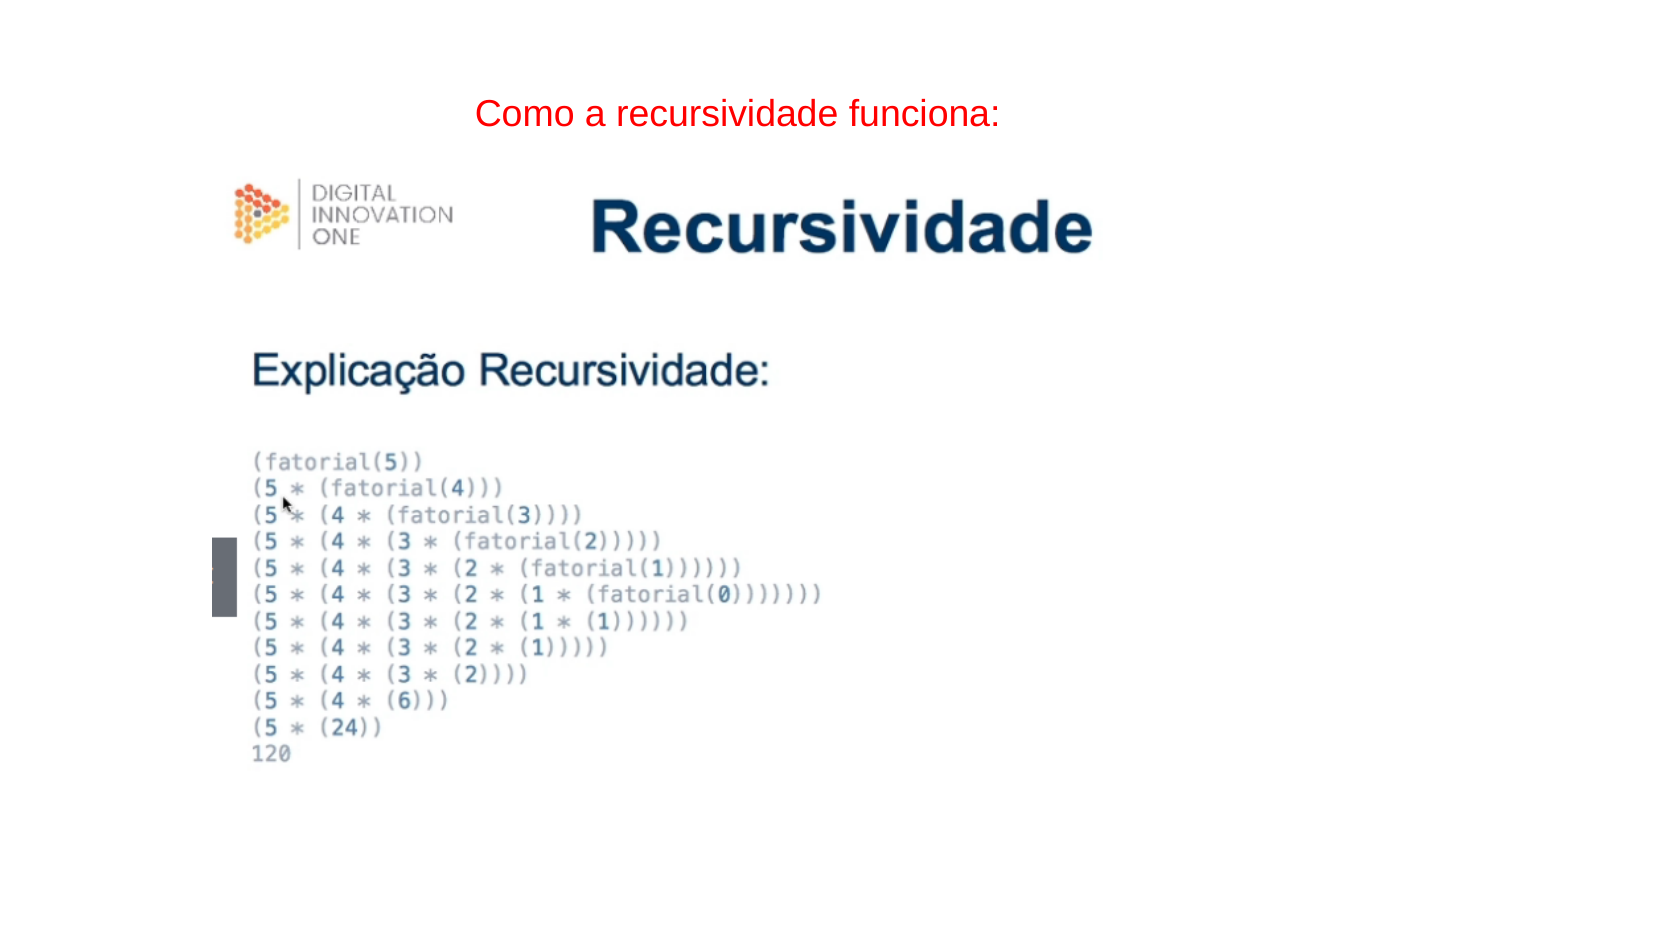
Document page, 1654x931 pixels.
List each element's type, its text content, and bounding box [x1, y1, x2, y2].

picture [212, 153, 1145, 826]
text_box Como a recursividade funciona: [460, 84, 1016, 142]
